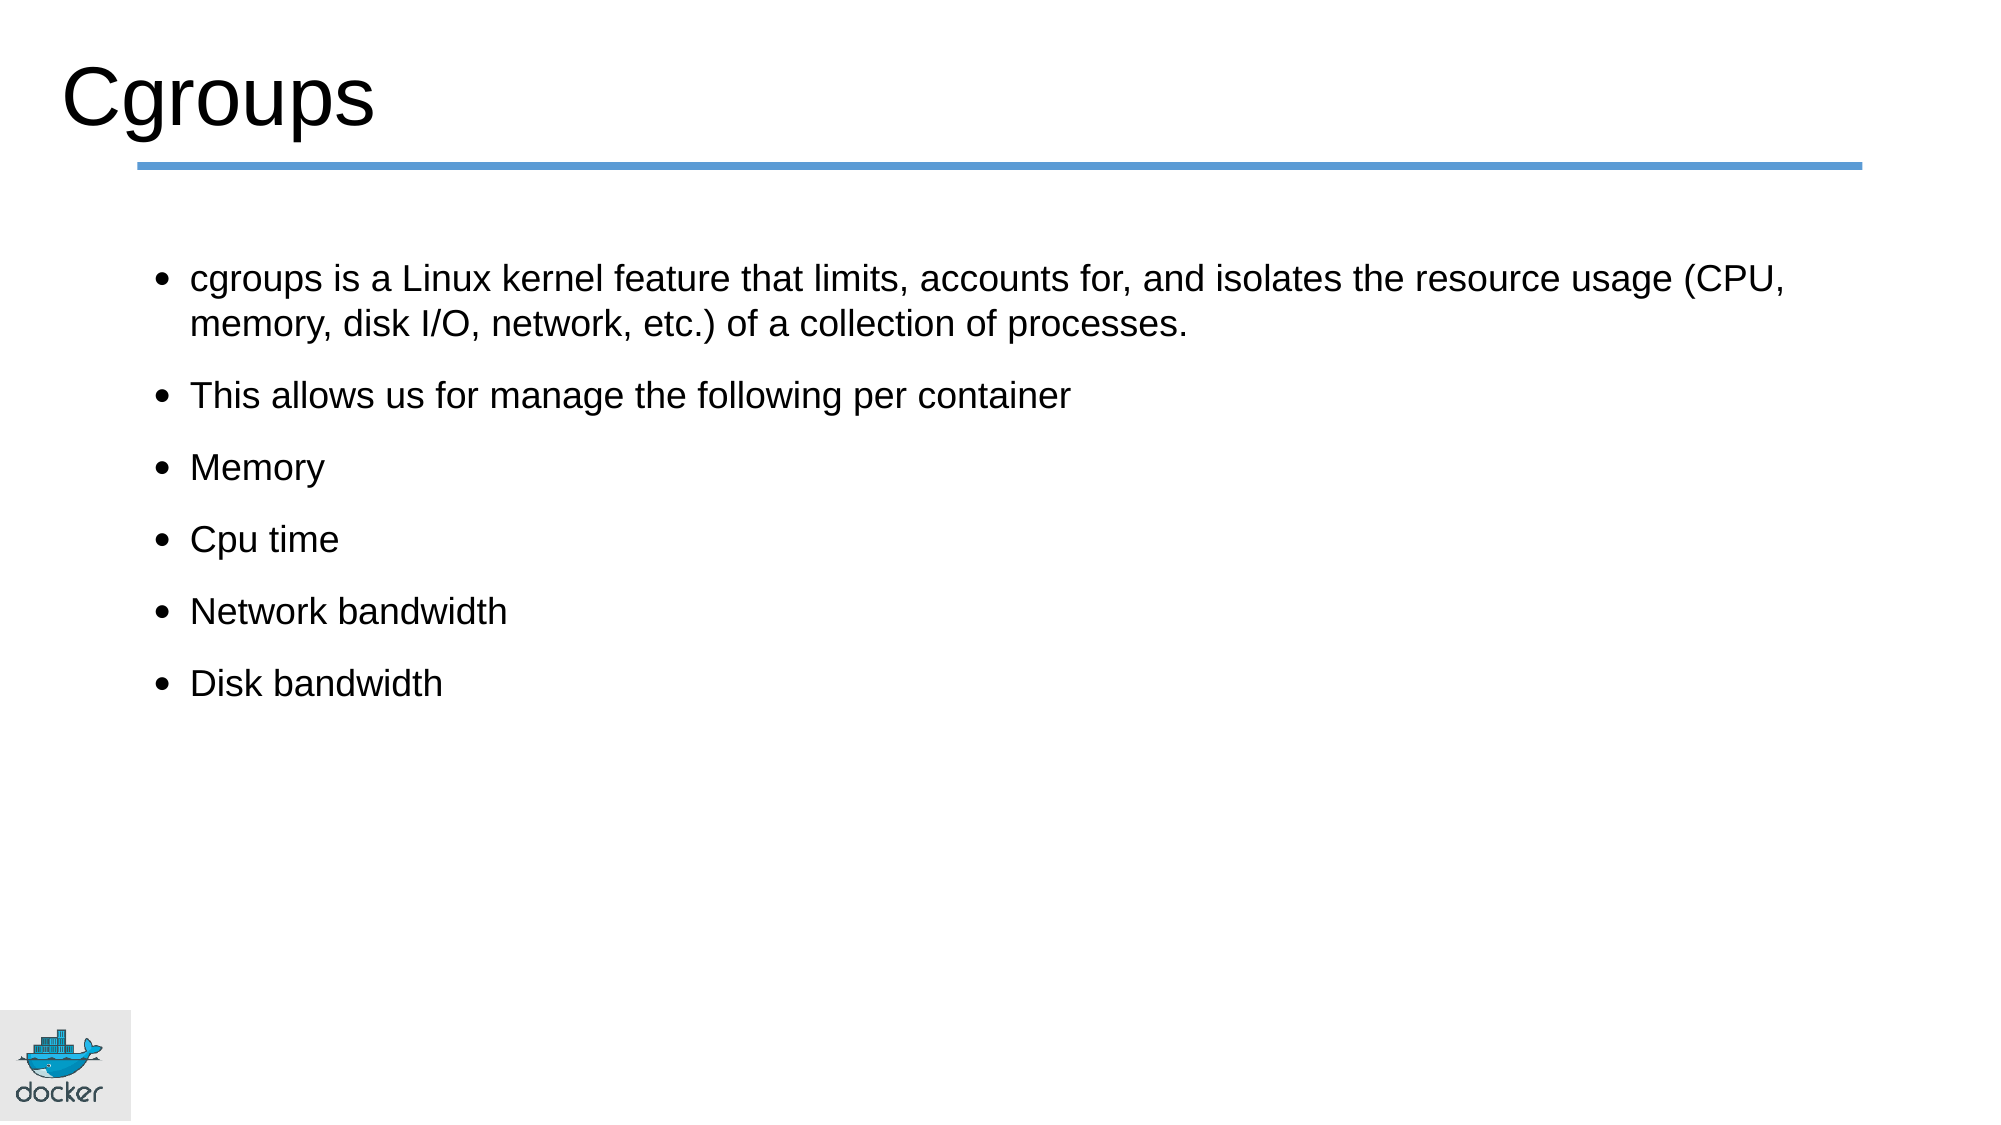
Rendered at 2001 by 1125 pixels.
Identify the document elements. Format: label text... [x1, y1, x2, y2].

text_box Cgroups [46, 34, 506, 150]
picture [0, 1010, 131, 1121]
text_box cgroups is a Linux kernel feature that limits, accounts for, and isolates the resource usage (CPU, memory, disk I/O, network, etc.) of a collection of processes. This allows us for manage the following per container Memory Cpu time Network bandwidth Disk bandwidth [139, 246, 1840, 756]
